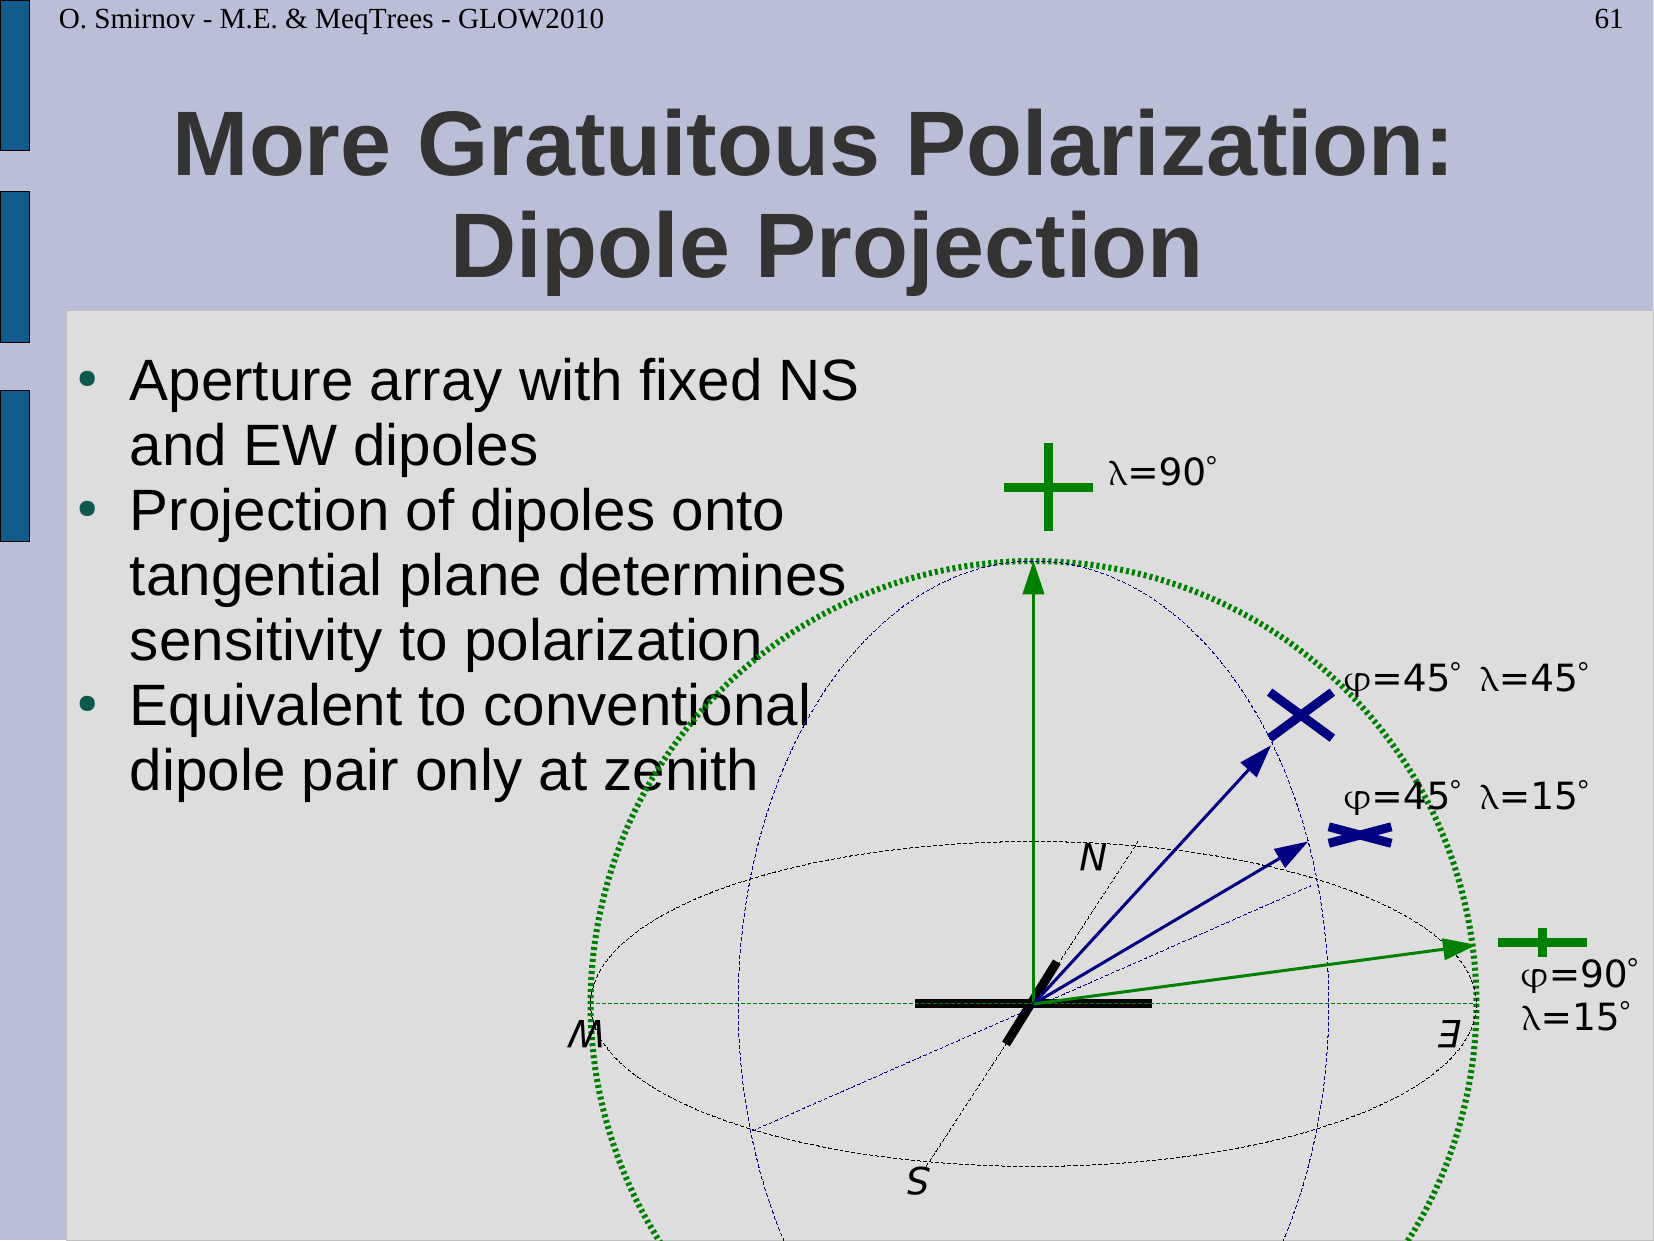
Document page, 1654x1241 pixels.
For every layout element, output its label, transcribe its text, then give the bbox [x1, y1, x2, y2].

text_box =45˚ =15˚ [1328, 767, 1625, 827]
text_box =90˚ [1092, 443, 1329, 502]
text_box S [885, 1151, 945, 1210]
text_box E [1417, 1004, 1477, 1063]
text_box =90˚ =15˚ [1505, 944, 1654, 1047]
text_box W [561, 1003, 621, 1063]
list Aperture array with fixed NS and EW dipoles Projection of dipoles onto tangential plane determines sensitivity to polarization Equivalent to conventional dipole pair only at zenith [59, 347, 916, 857]
title More Gratuitous Polarization: Dipole Projection [121, 92, 1534, 298]
text_box =45˚ =45˚ [1328, 649, 1625, 708]
text_box N [1062, 827, 1123, 886]
